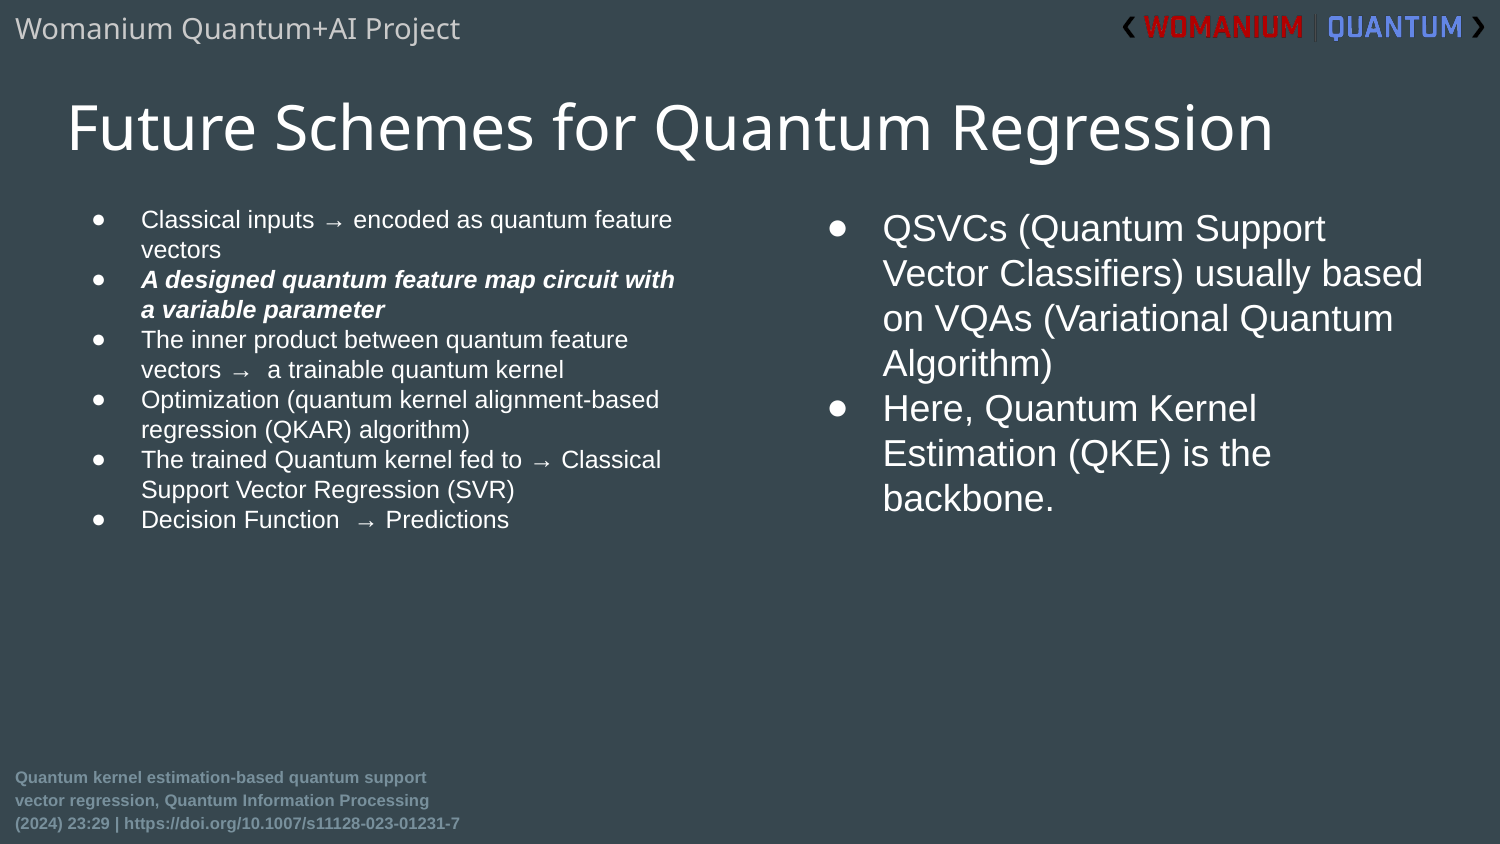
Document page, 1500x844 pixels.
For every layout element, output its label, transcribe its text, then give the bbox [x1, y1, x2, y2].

text_box Womanium Quantum+AI Project [0, 0, 612, 61]
picture [1122, 14, 1485, 42]
list Classical inputs → encoded as quantum feature vectors A designed quantum feature map circuit with a variable parameter The inner product between quantum feature vectors → a trainable quantum kernel Optimization (quantum kernel alignment-based regression (QKAR) algorithm) The trained Quantum kernel fed to → Classical Support Vector Regression (SVR) Decision Function → Predictions [51, 189, 708, 750]
title Future Schemes for Quantum Regression [51, 72, 1449, 167]
list QSVCs (Quantum Support Vector Classifiers) usually based on VQAs (Variational Quantum Algorithm) Here, Quantum Kernel Estimation (QKE) is the backbone. [792, 189, 1449, 750]
text_box Quantum kernel estimation-based quantum support vector regression, Quantum Information Processing (2024) 23:29 | https://doi.org/10.1007/s11128-023-01231-7 [0, 749, 493, 844]
